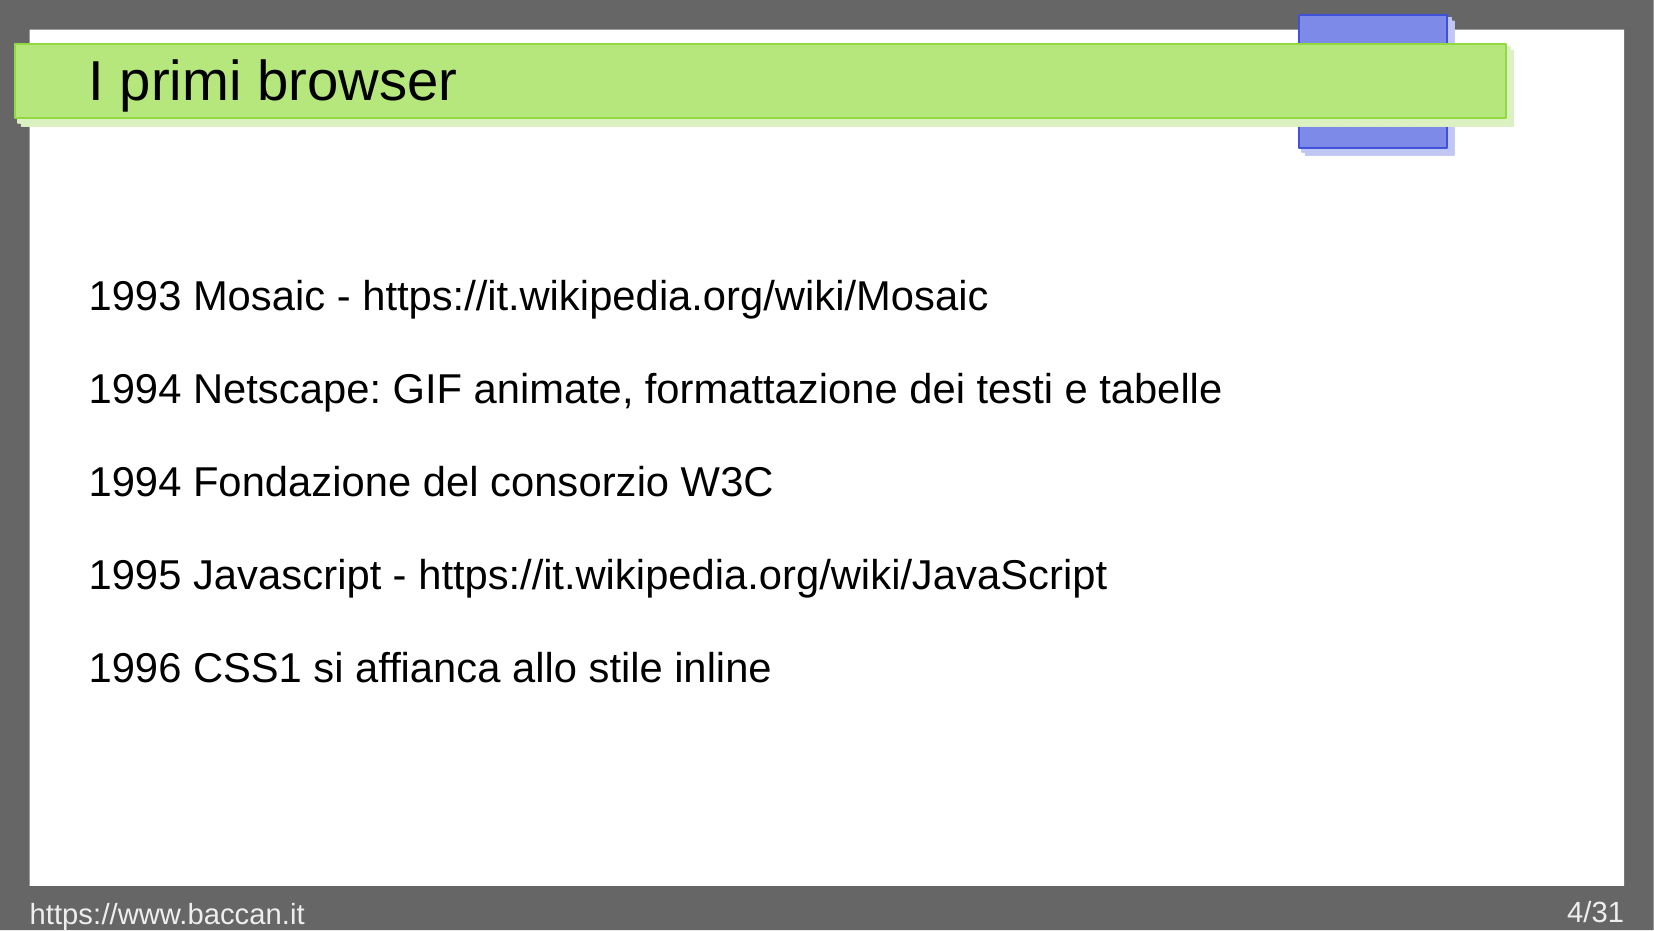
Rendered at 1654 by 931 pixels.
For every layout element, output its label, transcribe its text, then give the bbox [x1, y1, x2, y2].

title I primi browser [88, 44, 1506, 119]
text_box 1993 Mosaic - https://it.wikipedia.org/wiki/Mosaic 1994 Netscape: GIF animate, formattazione dei testi e tabelle 1994 Fondazione del consorzio W3C 1995 Javascript - https://it.wikipedia.org/wiki/JavaScript 1996 CSS1 si affianca allo stile inline [88, 136, 1565, 827]
